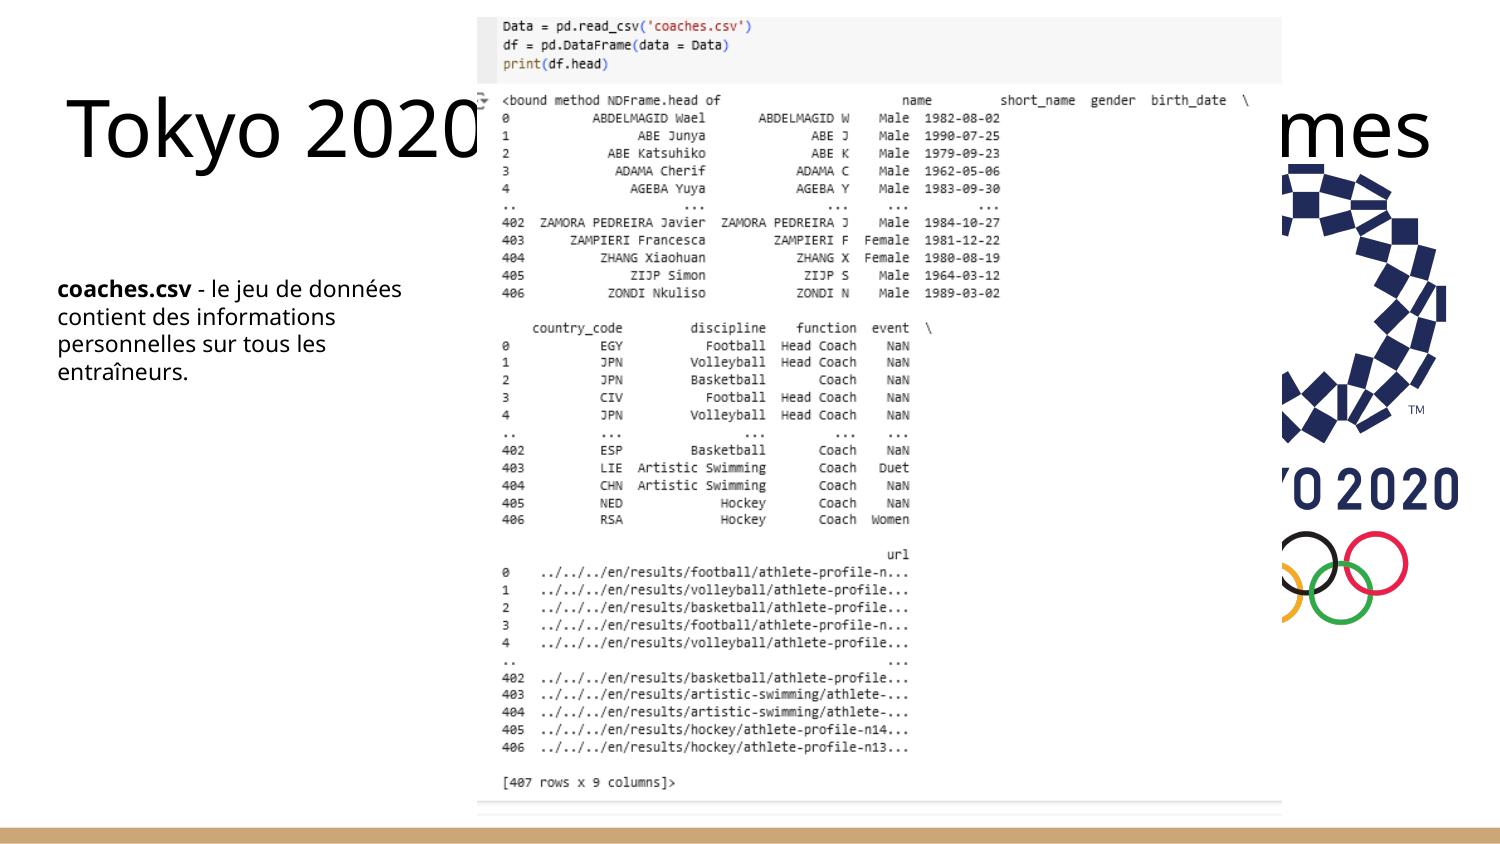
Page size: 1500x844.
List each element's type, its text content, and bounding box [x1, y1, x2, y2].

picture [477, 17, 1458, 816]
text_box coaches.csv - le jeu de données contient des informations personnelles sur tous les entraîneurs. [42, 259, 466, 342]
title Tokyo 2020 Olympic Summer Games [1282, 51, 1449, 164]
title Tokyo 2020 Olympic Summer Games [51, 51, 477, 189]
